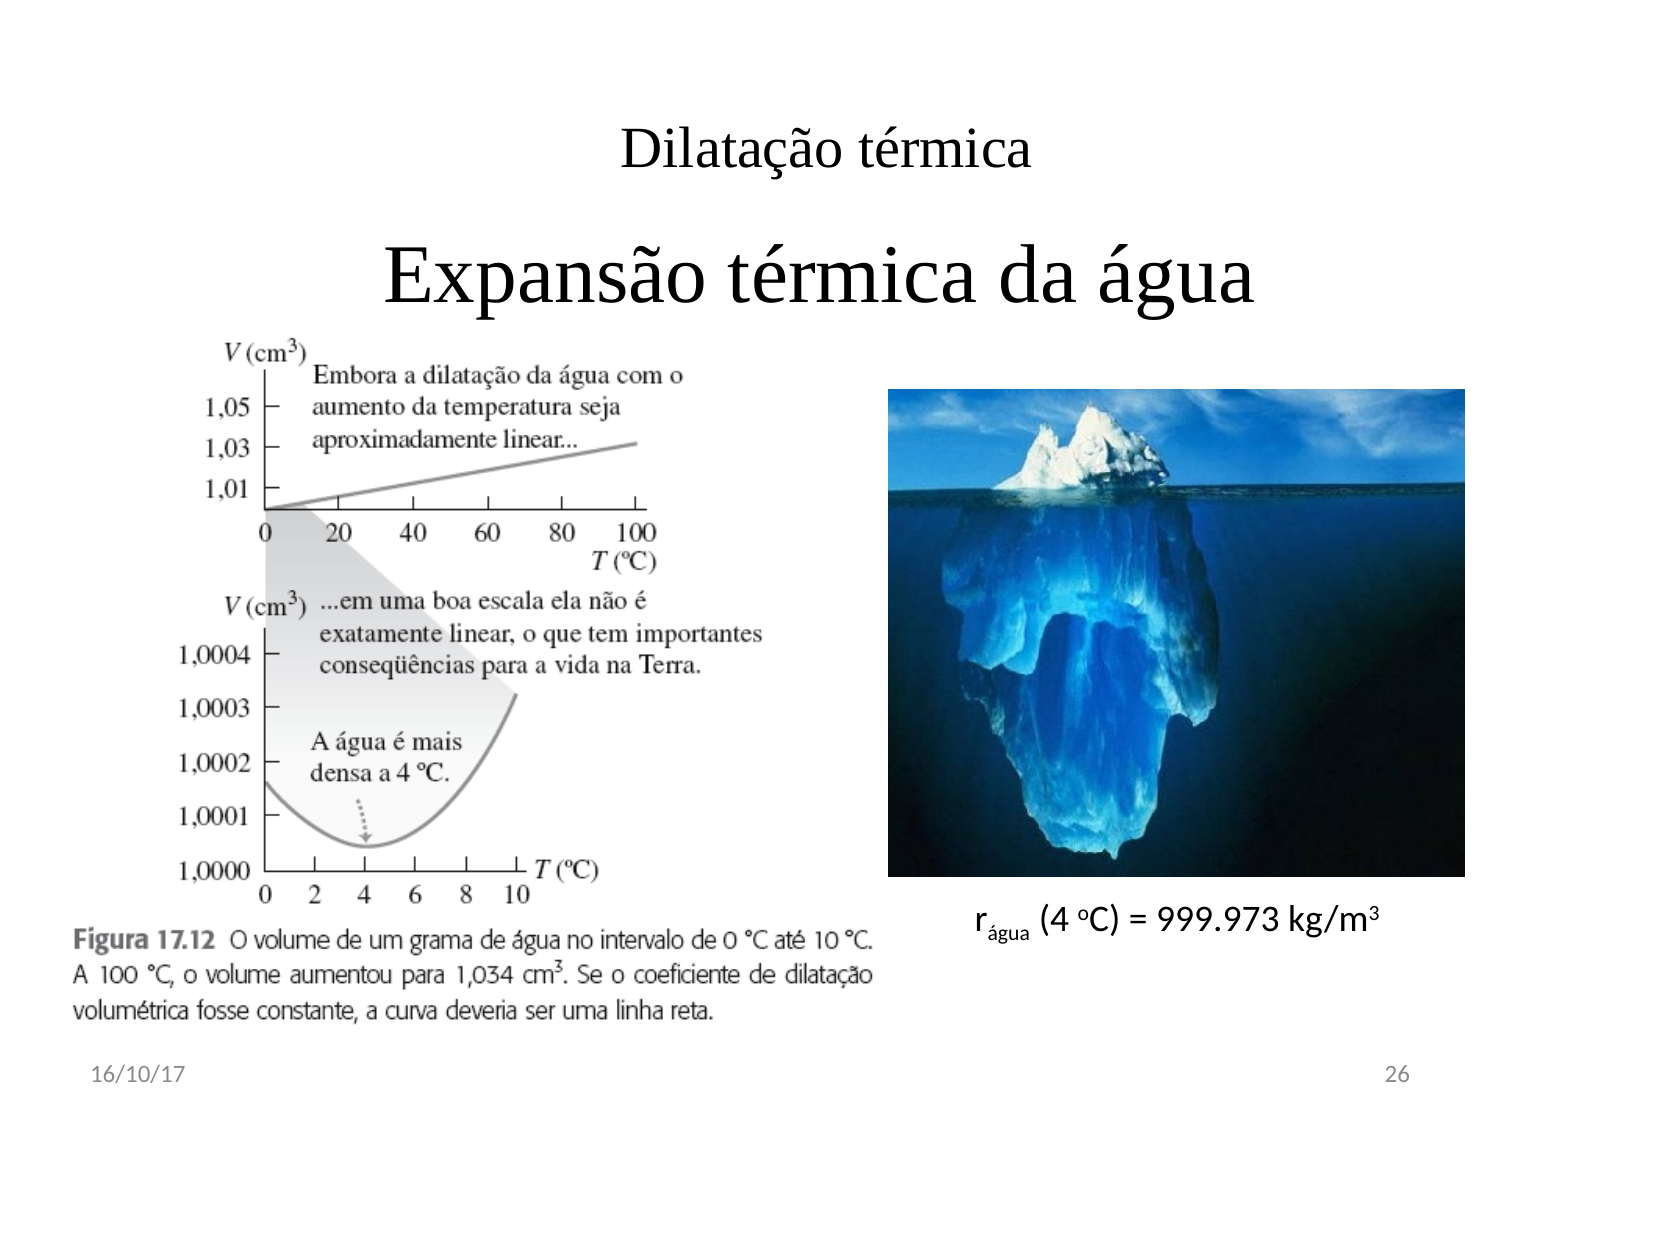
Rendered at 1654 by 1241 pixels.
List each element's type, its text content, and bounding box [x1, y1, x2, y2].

picture [1441, 487, 1465, 491]
text_box rágua (4 oC) = 999.973 kg/m3 [959, 886, 1404, 953]
text_box Dilatação térmica [512, 102, 1105, 187]
picture [1446, 546, 1465, 552]
text_box Expansão térmica da água [368, 211, 1282, 327]
picture [50, 318, 1465, 1040]
slide_number 16/10/17 [75, 1042, 425, 1103]
slide_number <número> [1074, 1042, 1425, 1103]
